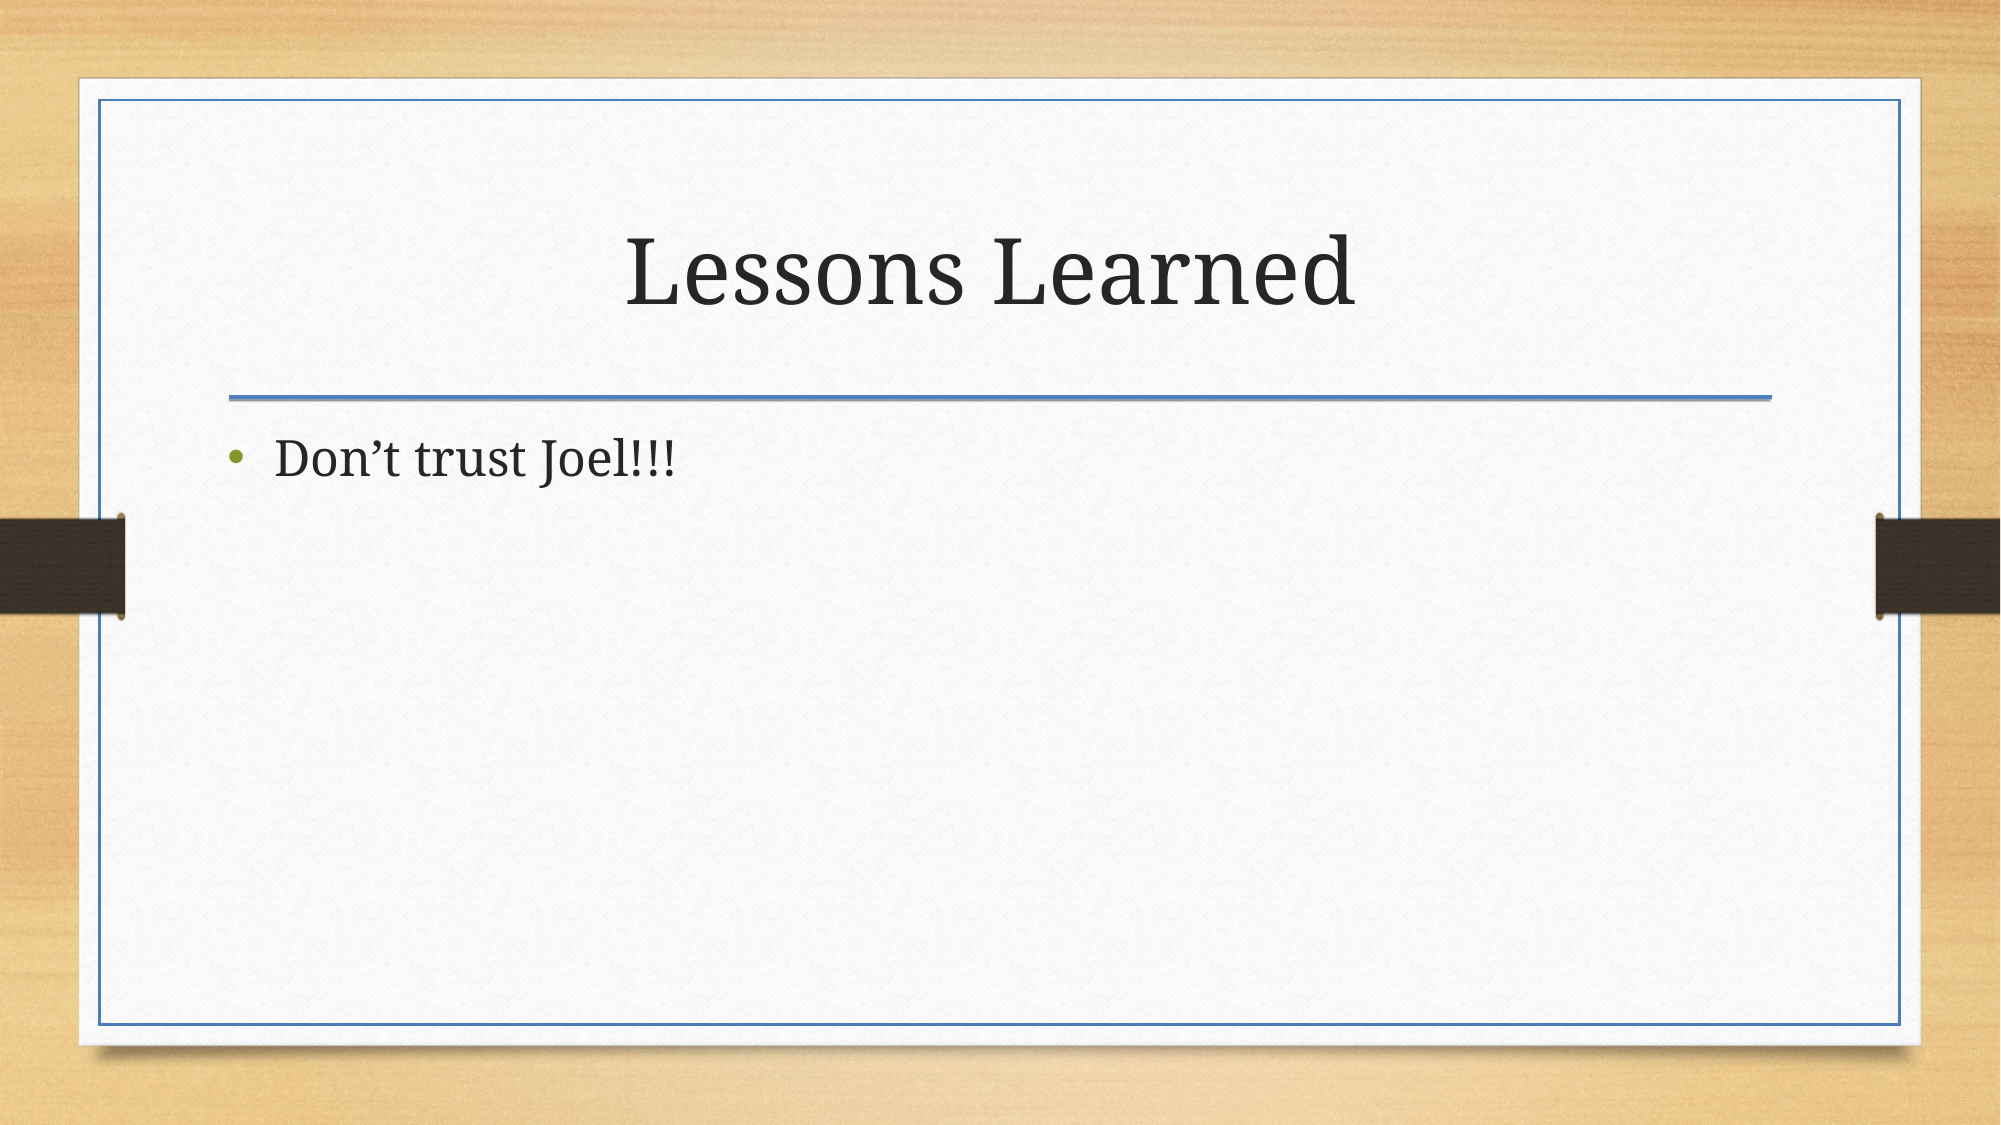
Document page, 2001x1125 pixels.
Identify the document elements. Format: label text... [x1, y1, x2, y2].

picture [0, 0, 2001, 1125]
text_box Lessons Learned [212, 161, 1788, 375]
text_box Don’t trust Joel!!! [212, 419, 1788, 964]
